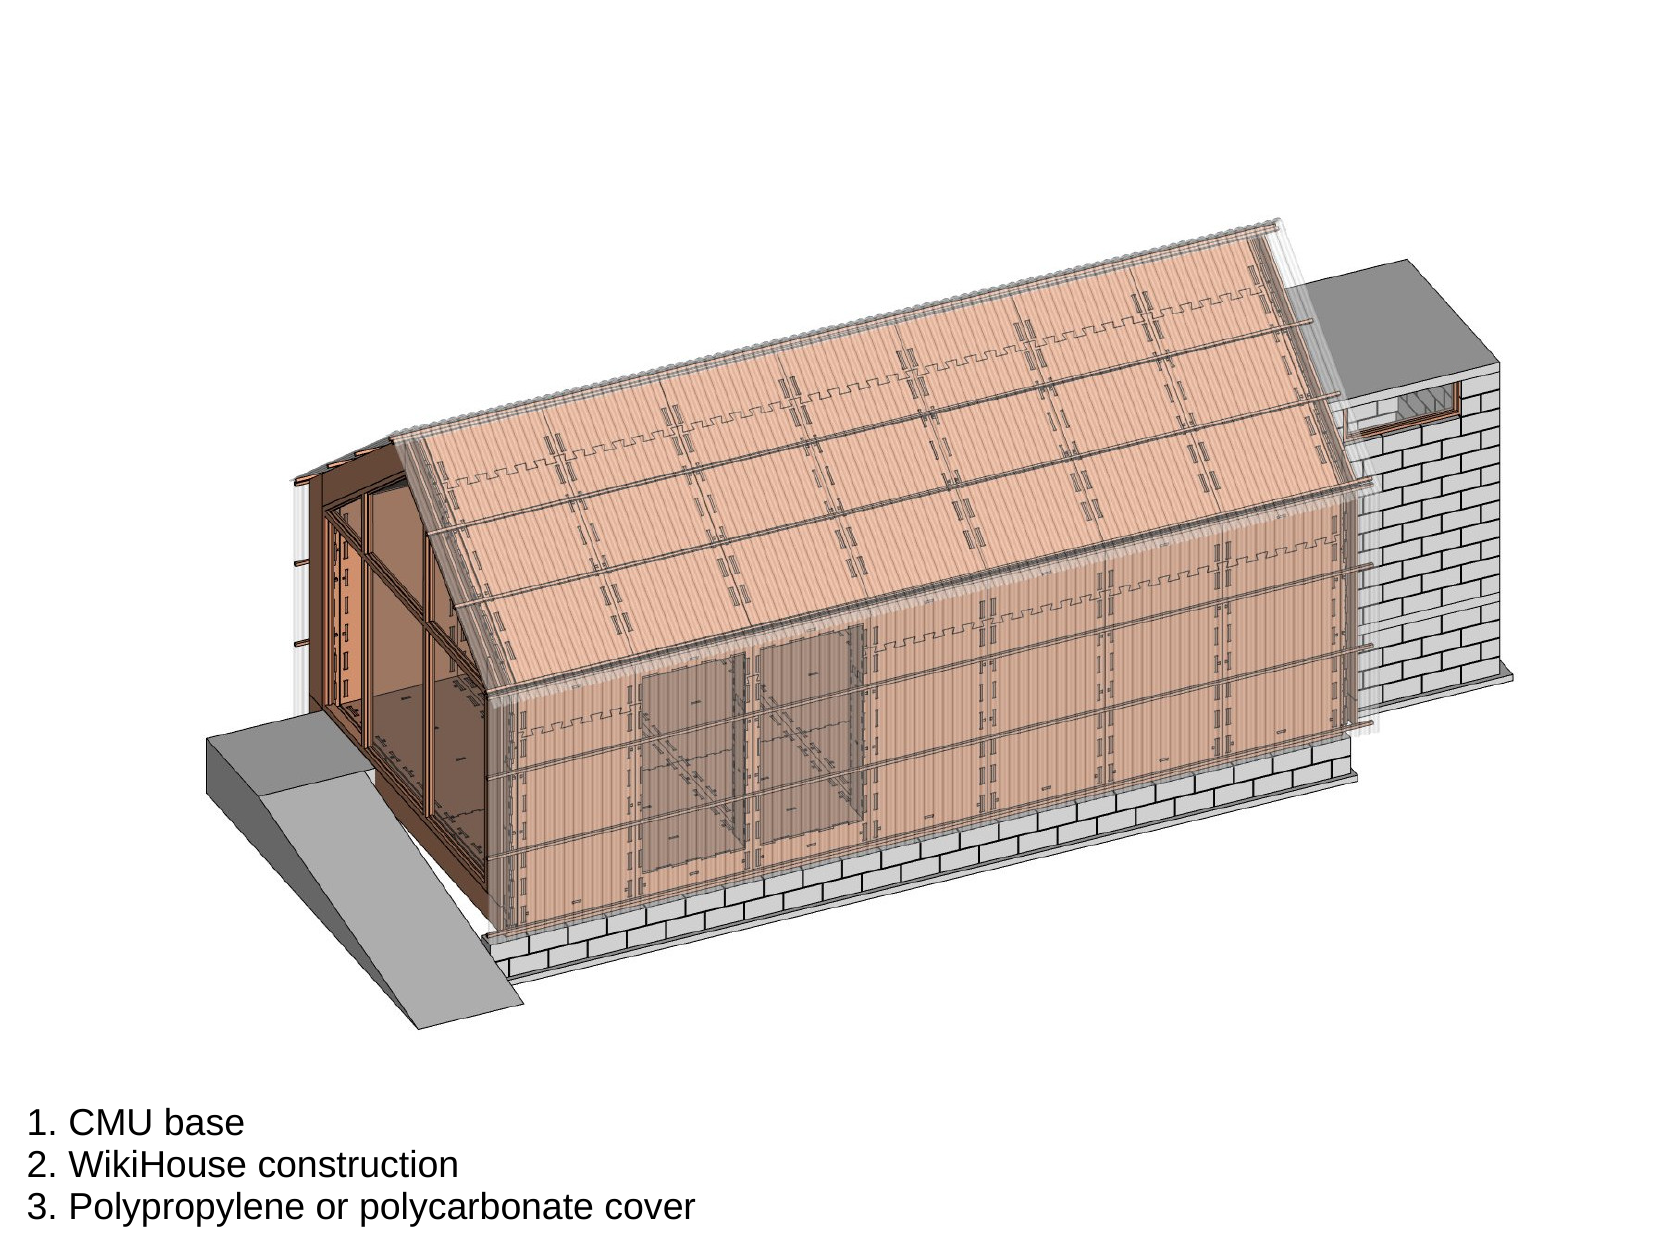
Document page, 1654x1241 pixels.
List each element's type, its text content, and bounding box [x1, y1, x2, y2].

picture [0, 165, 1654, 1068]
text_box 1. CMU base 2. WikiHouse construction 3. Polypropylene or polycarbonate cover [11, 1094, 712, 1236]
